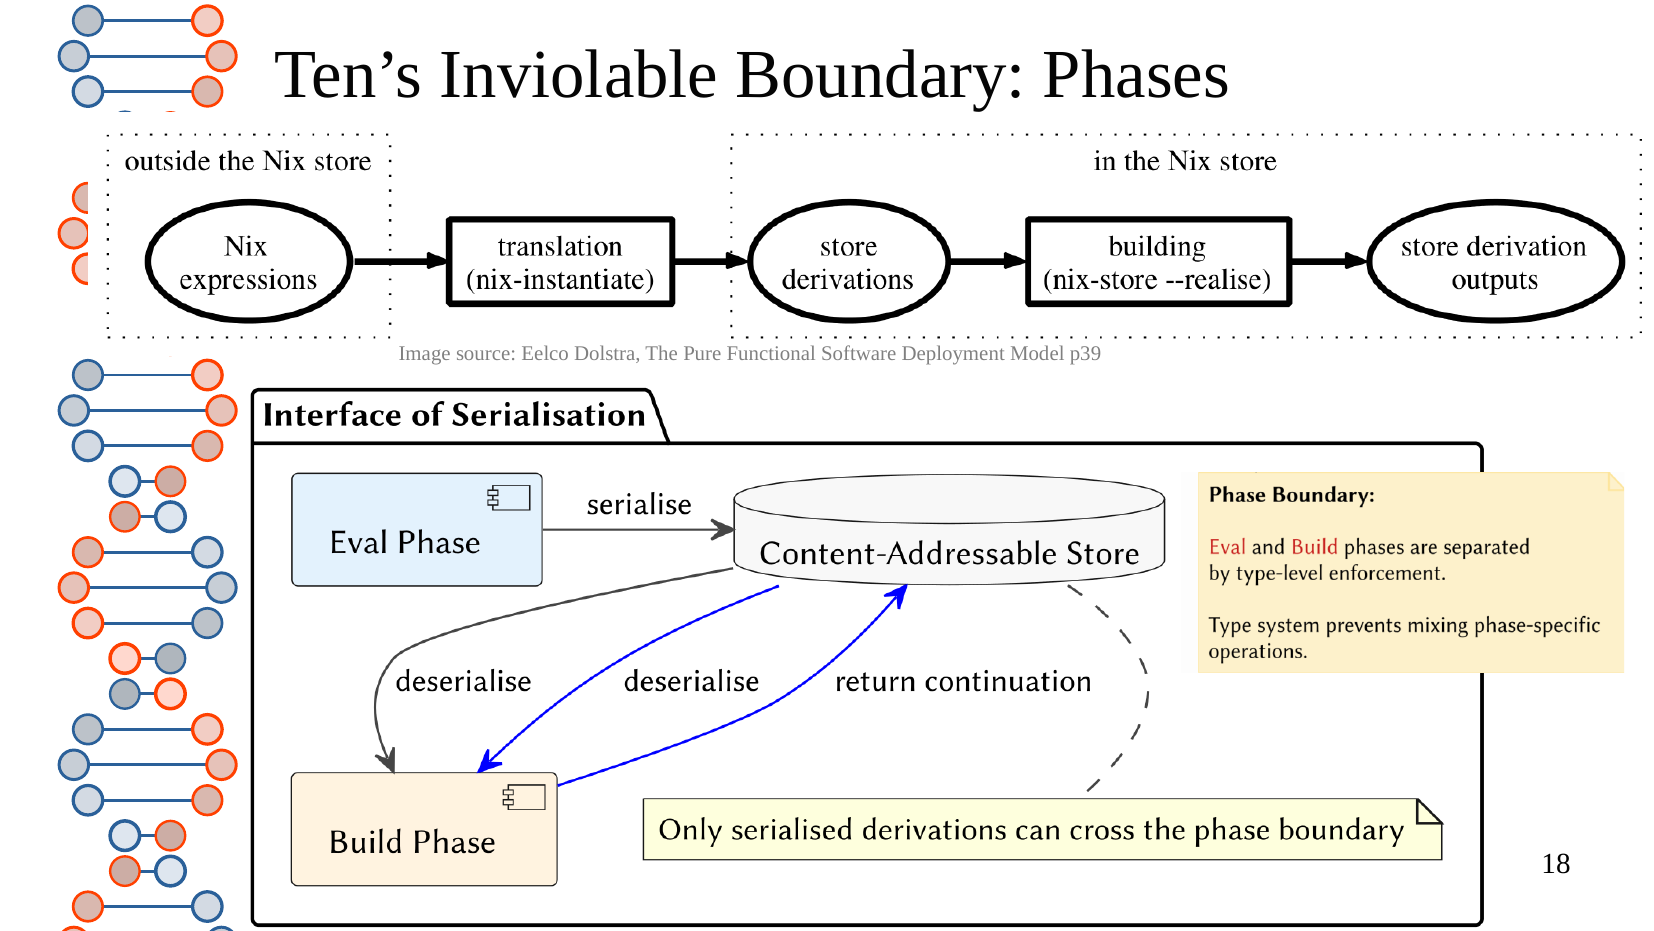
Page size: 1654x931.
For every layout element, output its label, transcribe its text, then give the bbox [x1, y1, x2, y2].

picture [243, 382, 1625, 931]
title Ten’s Inviolable Boundary: Phases [265, 29, 1241, 112]
text_box Image source: Eelco Dolstra, The Pure Functional Software Deployment Model p39 [383, 334, 1123, 373]
picture [88, 112, 1654, 356]
